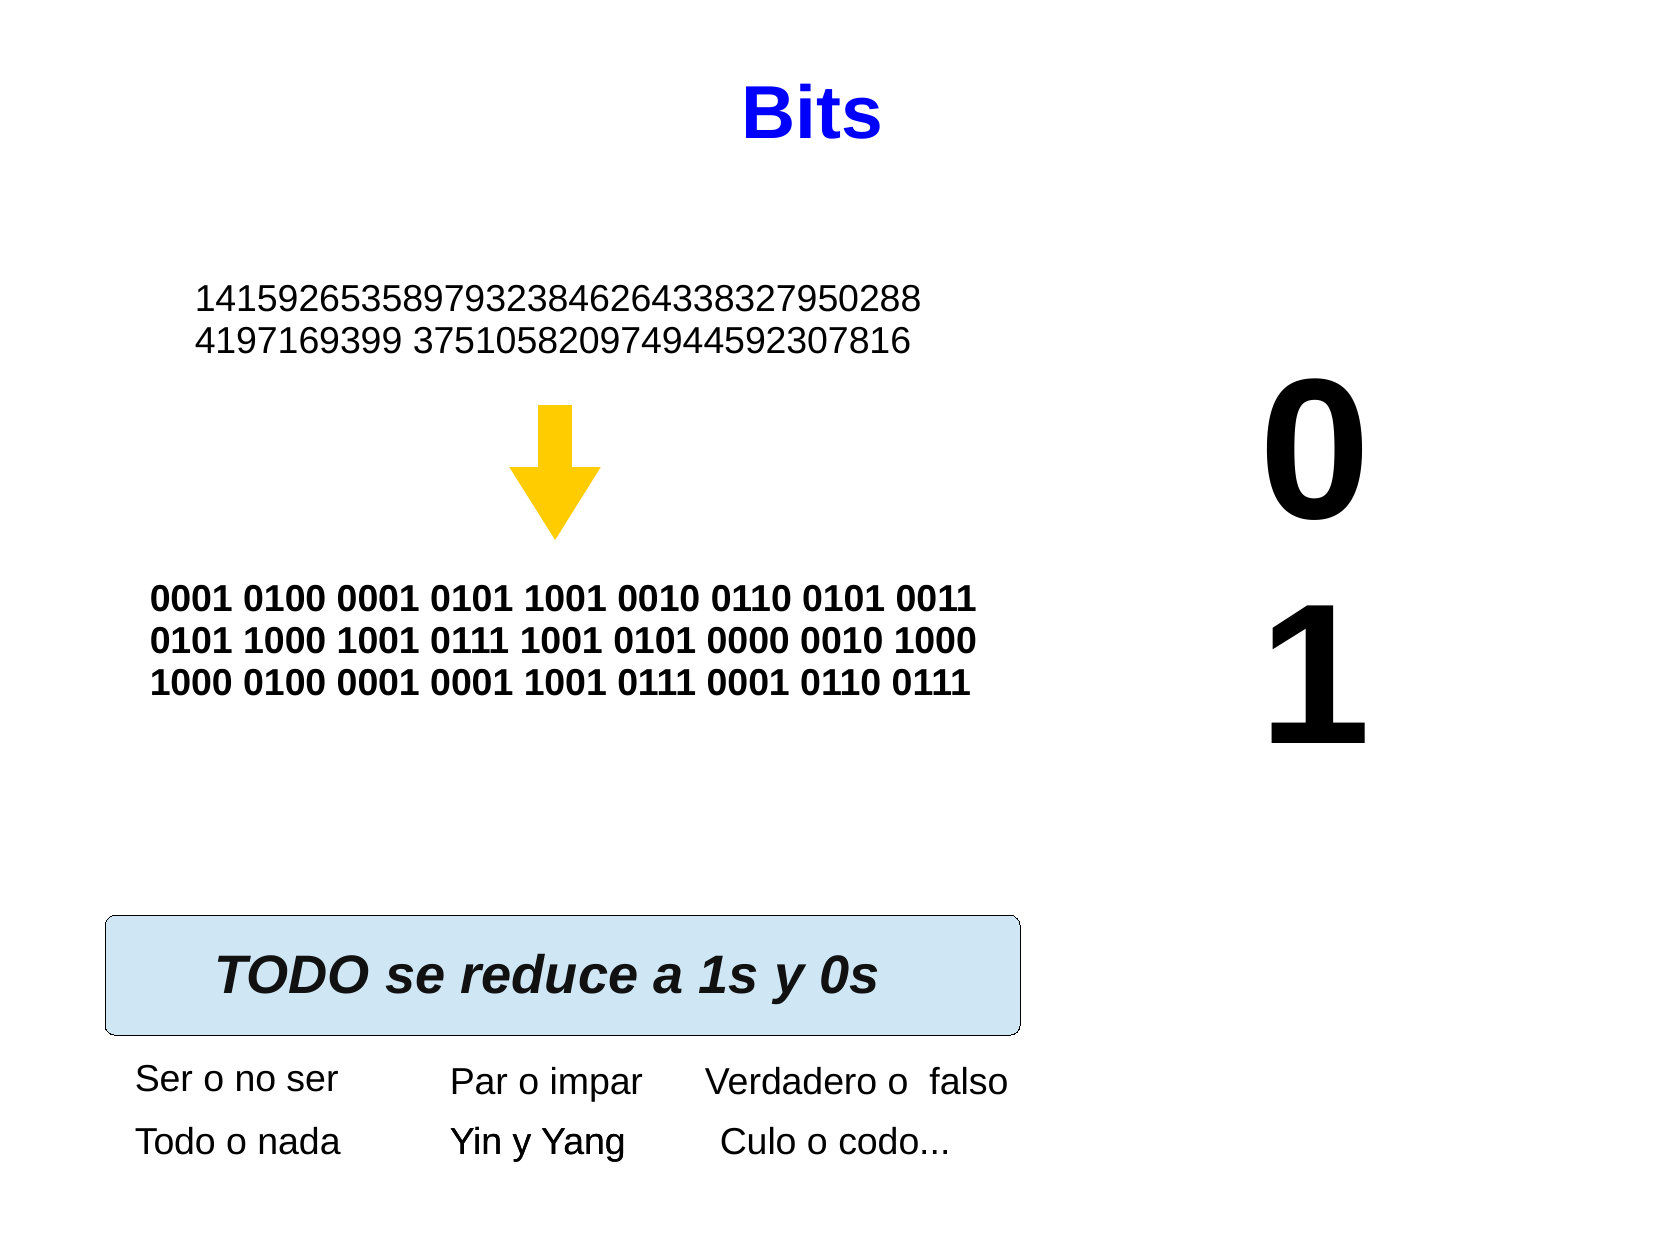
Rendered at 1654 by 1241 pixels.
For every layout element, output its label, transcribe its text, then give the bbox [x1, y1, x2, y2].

text_box Yin y Yang [435, 1113, 676, 1171]
text_box Ser o no ser [120, 1050, 361, 1107]
text_box Culo o codo... [705, 1113, 1006, 1212]
text_box Todo o nada [120, 1113, 361, 1171]
text_box 0 [1245, 330, 1396, 555]
text_box Verdadero o falso [690, 1053, 1036, 1111]
text_box TODO se reduce a 1s y 0s [195, 930, 901, 1021]
text_box 0001 0100 0001 0101 1001 0010 0110 0101 0011 0101 1000 1001 0111 1001 0101 0000 0010 1000 1000 0100 0001 0001 1001 0111 0001 0110 0111 [135, 570, 1006, 711]
text_box 141592653589793238462643383279502884197169399 375105820974944592307816 [180, 270, 938, 369]
text_box [105, 915, 1021, 1036]
text_box Par o impar [435, 1053, 676, 1111]
text_box Bits [64, 59, 1561, 166]
text_box 1 [1245, 555, 1396, 794]
